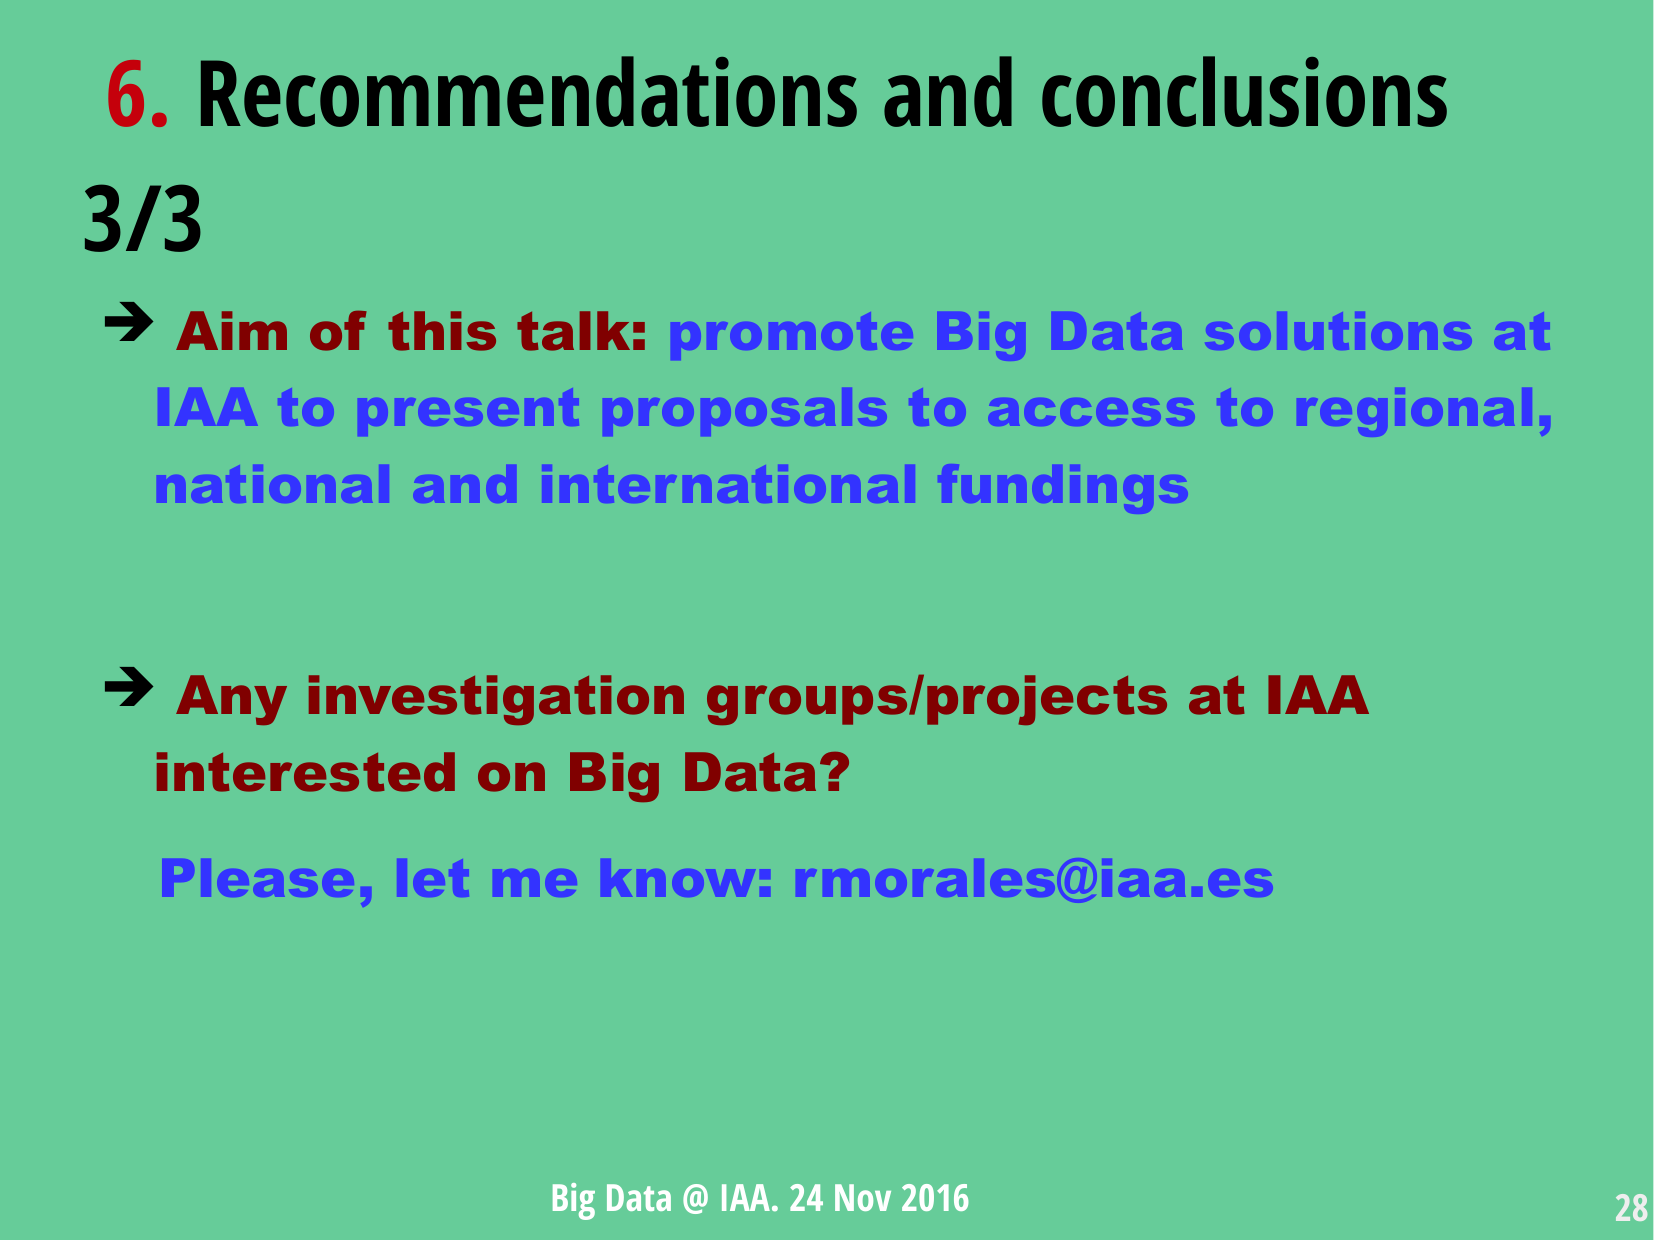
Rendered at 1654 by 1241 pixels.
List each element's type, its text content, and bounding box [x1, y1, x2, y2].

list Aim of this talk: promote Big Data solutions at IAA to present proposals to access to regional, national and international fundings Any investigation groups/projects at IAA interested on Big Data? Please, let me know: rmorales@iaa.es [82, 290, 1571, 1010]
title 6. Recommendations and conclusions 3/3 [82, 27, 1571, 279]
